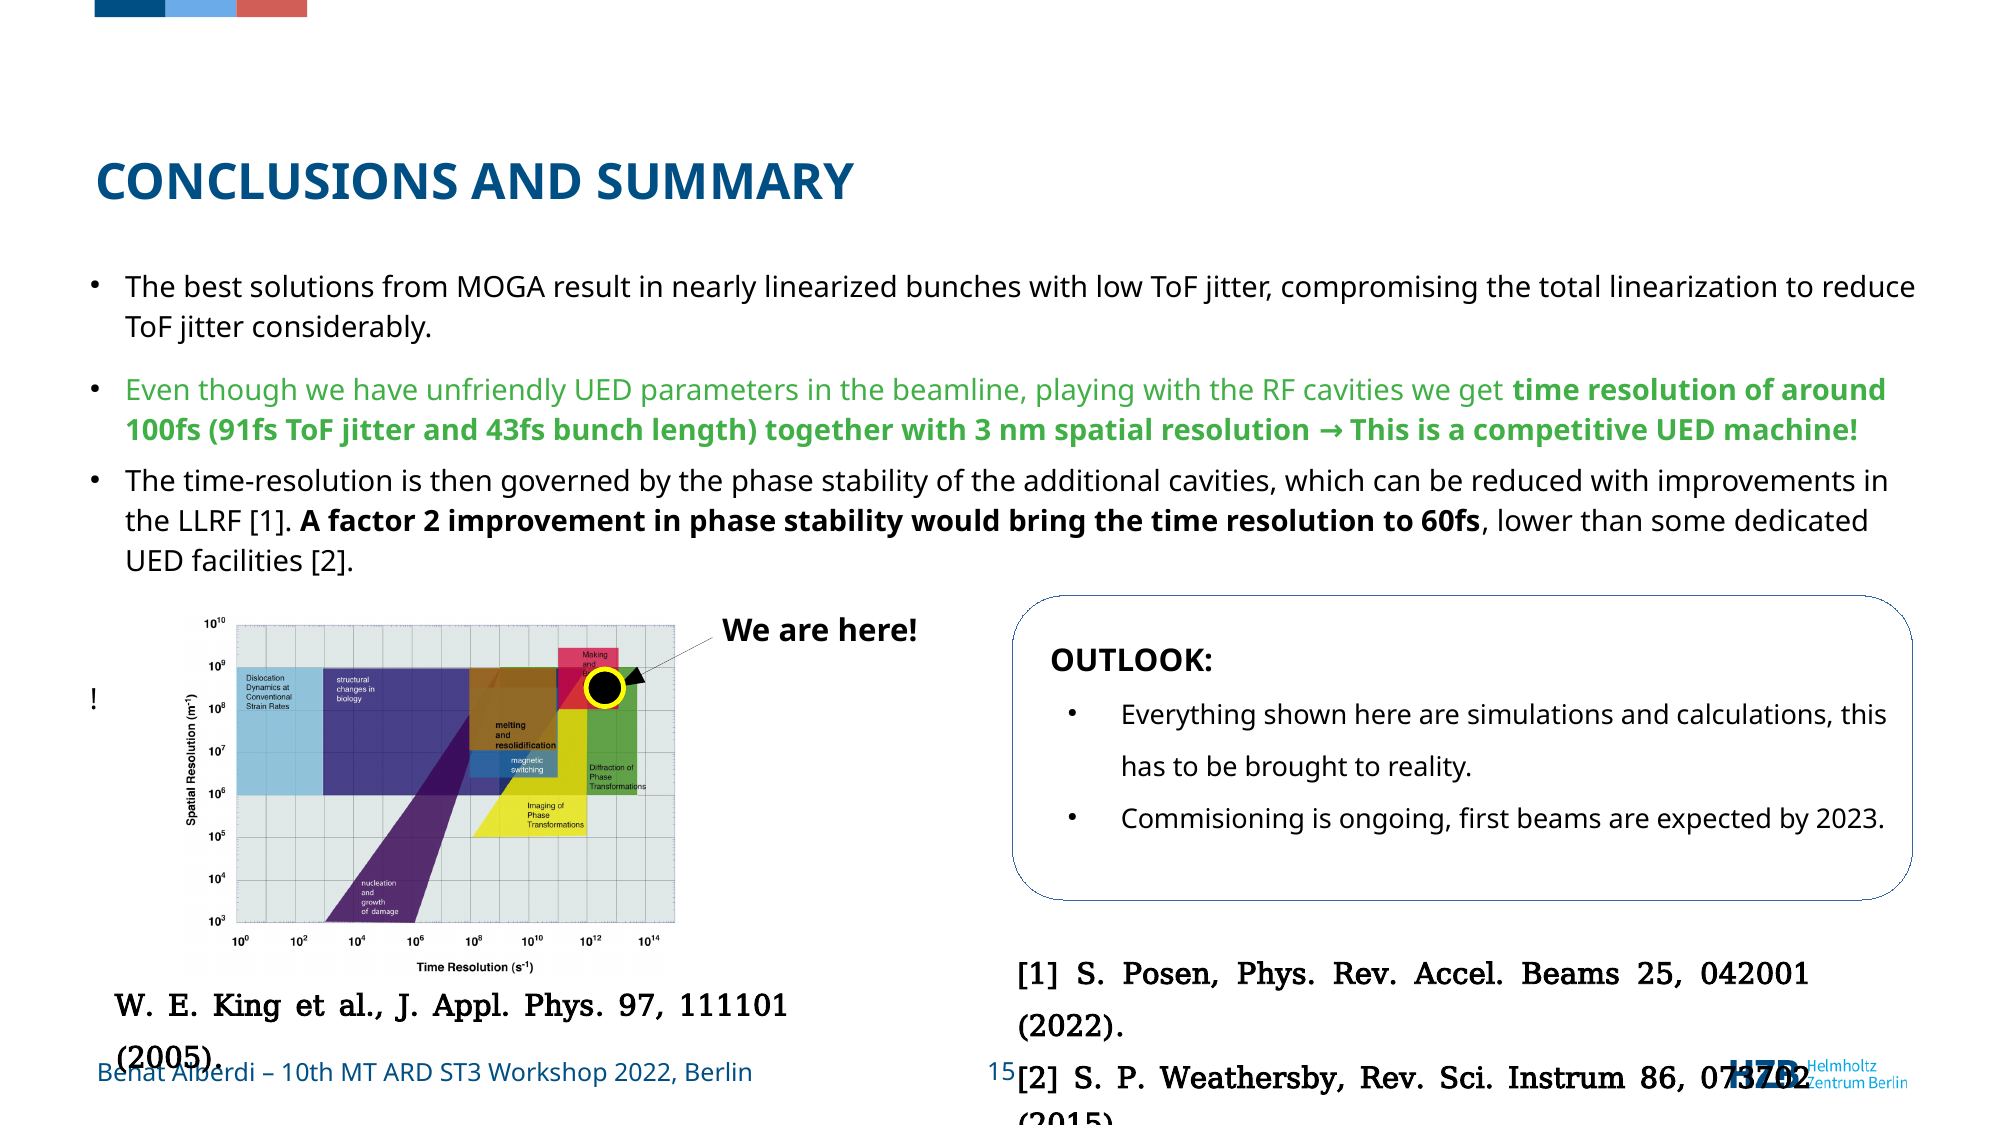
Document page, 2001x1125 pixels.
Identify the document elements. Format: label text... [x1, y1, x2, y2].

text_box [1012, 595, 1908, 899]
title Conclusions and summary [95, 137, 1463, 211]
text_box The best solutions from MOGA result in nearly linearized bunches with low ToF jitter, compromising the total linearization to reduce ToF jitter considerably. Even though we have unfriendly UED parameters in the beamline, playing with the RF cavities we get time resolution of around 100fs (91fs ToF jitter and 43fs bunch length) together with 3 nm spatial resolution → This is a competitive UED machine! The time-resolution is then governed by the phase stability of the additional cavities, which can be reduced with improvements in the LLRF [1]. A factor 2 improvement in phase stability would bring the time resolution to 60fs, lower than some dedicated UED facilities [2]. ! [75, 258, 1951, 711]
list OUTLOOK: Everything shown here are simulations and calculations, this has to be brought to reality. Commisioning is ongoing, first beams are expected by 2023. [1050, 625, 1913, 976]
text_box [586, 669, 624, 707]
list W. E. King et al., J. Appl. Phys. 97, 111101 (2005). [114, 969, 790, 1045]
picture [179, 612, 678, 969]
list We are here! [722, 595, 1013, 713]
list [1] S. Posen, Phys. Rev. Accel. Beams 25, 042001 (2022). [2] S. P. Weathersby, Rev. Sci. Instrum 86, 073702 (2015). [1016, 937, 1812, 1013]
